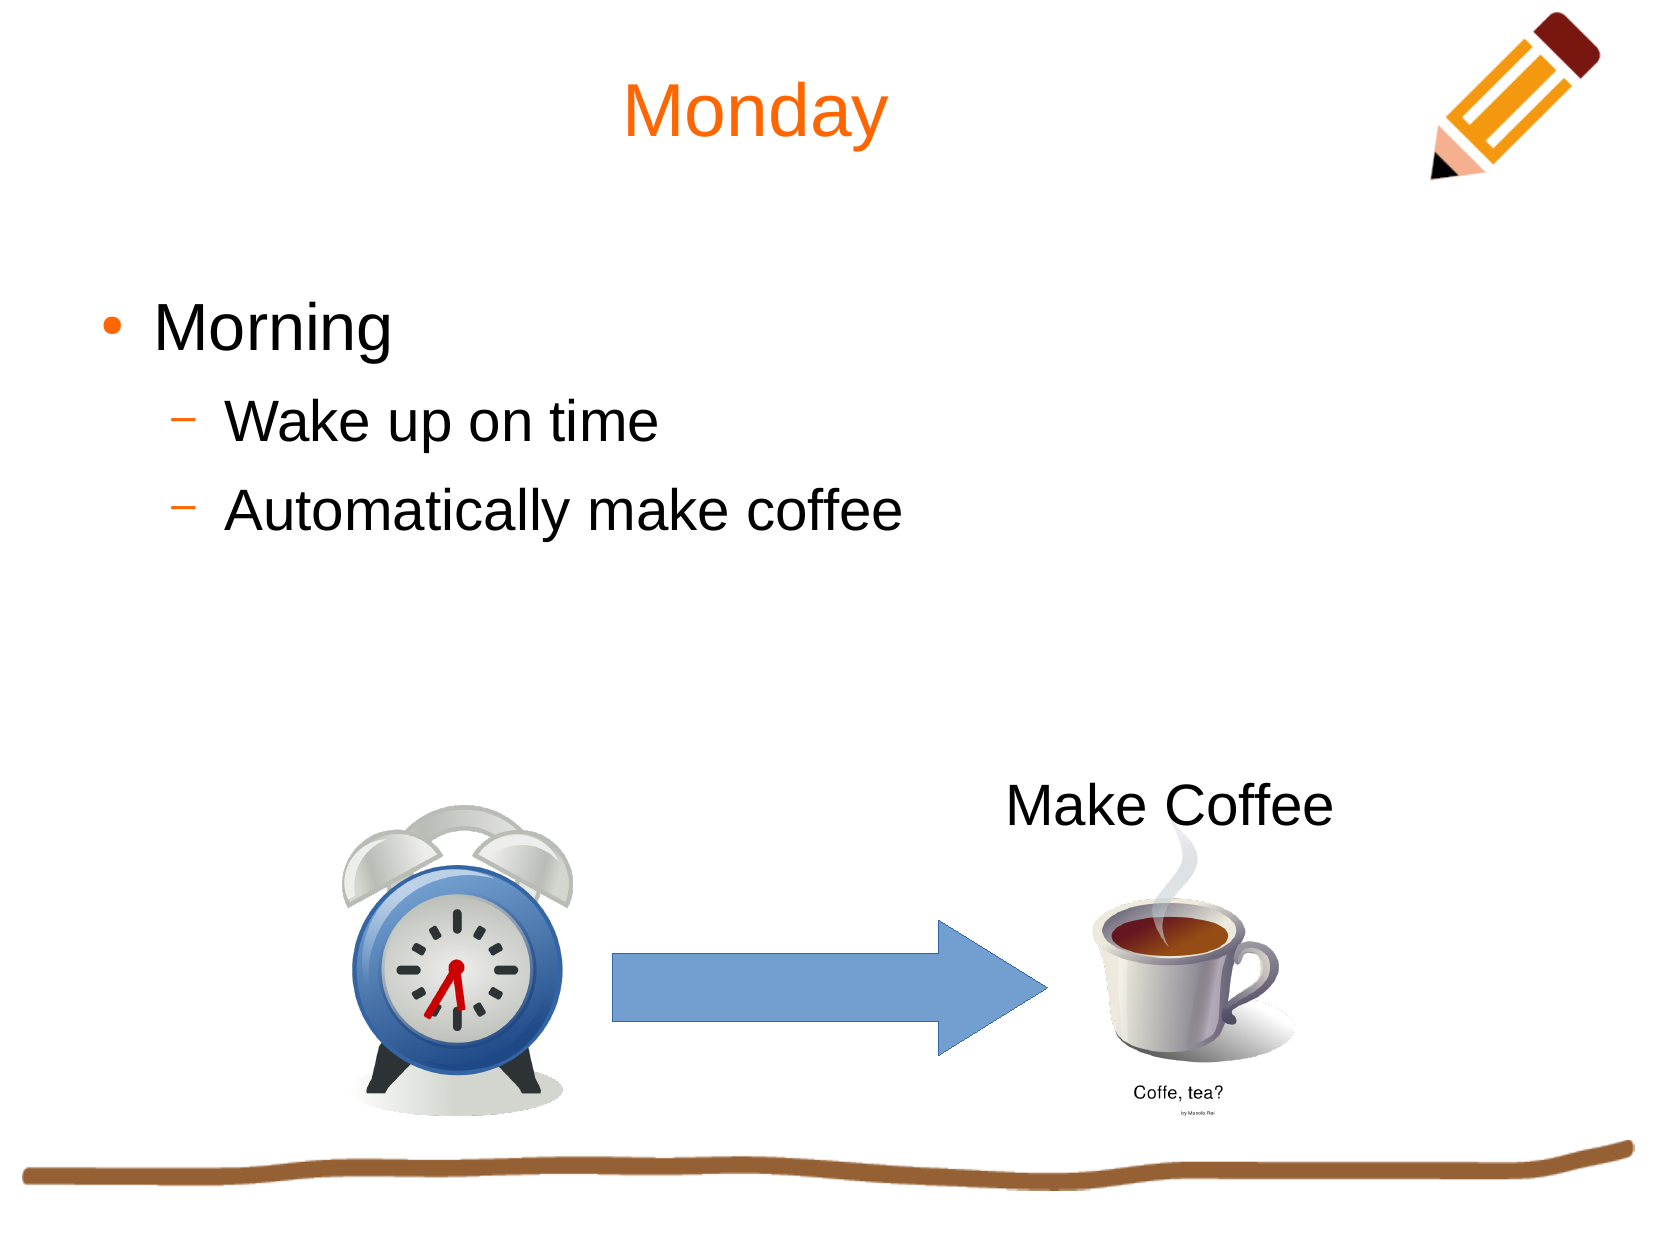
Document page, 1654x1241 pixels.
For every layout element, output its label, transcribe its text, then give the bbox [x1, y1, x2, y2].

text_box [612, 920, 1048, 1056]
title Monday [82, 49, 1430, 172]
text_box Make Coffee [990, 765, 1351, 846]
picture [1430, 12, 1601, 181]
list Morning Wake up on time Automatically make coffee [82, 290, 1571, 1122]
picture [342, 805, 573, 1116]
picture [22, 1140, 1635, 1191]
picture [1092, 846, 1294, 1116]
